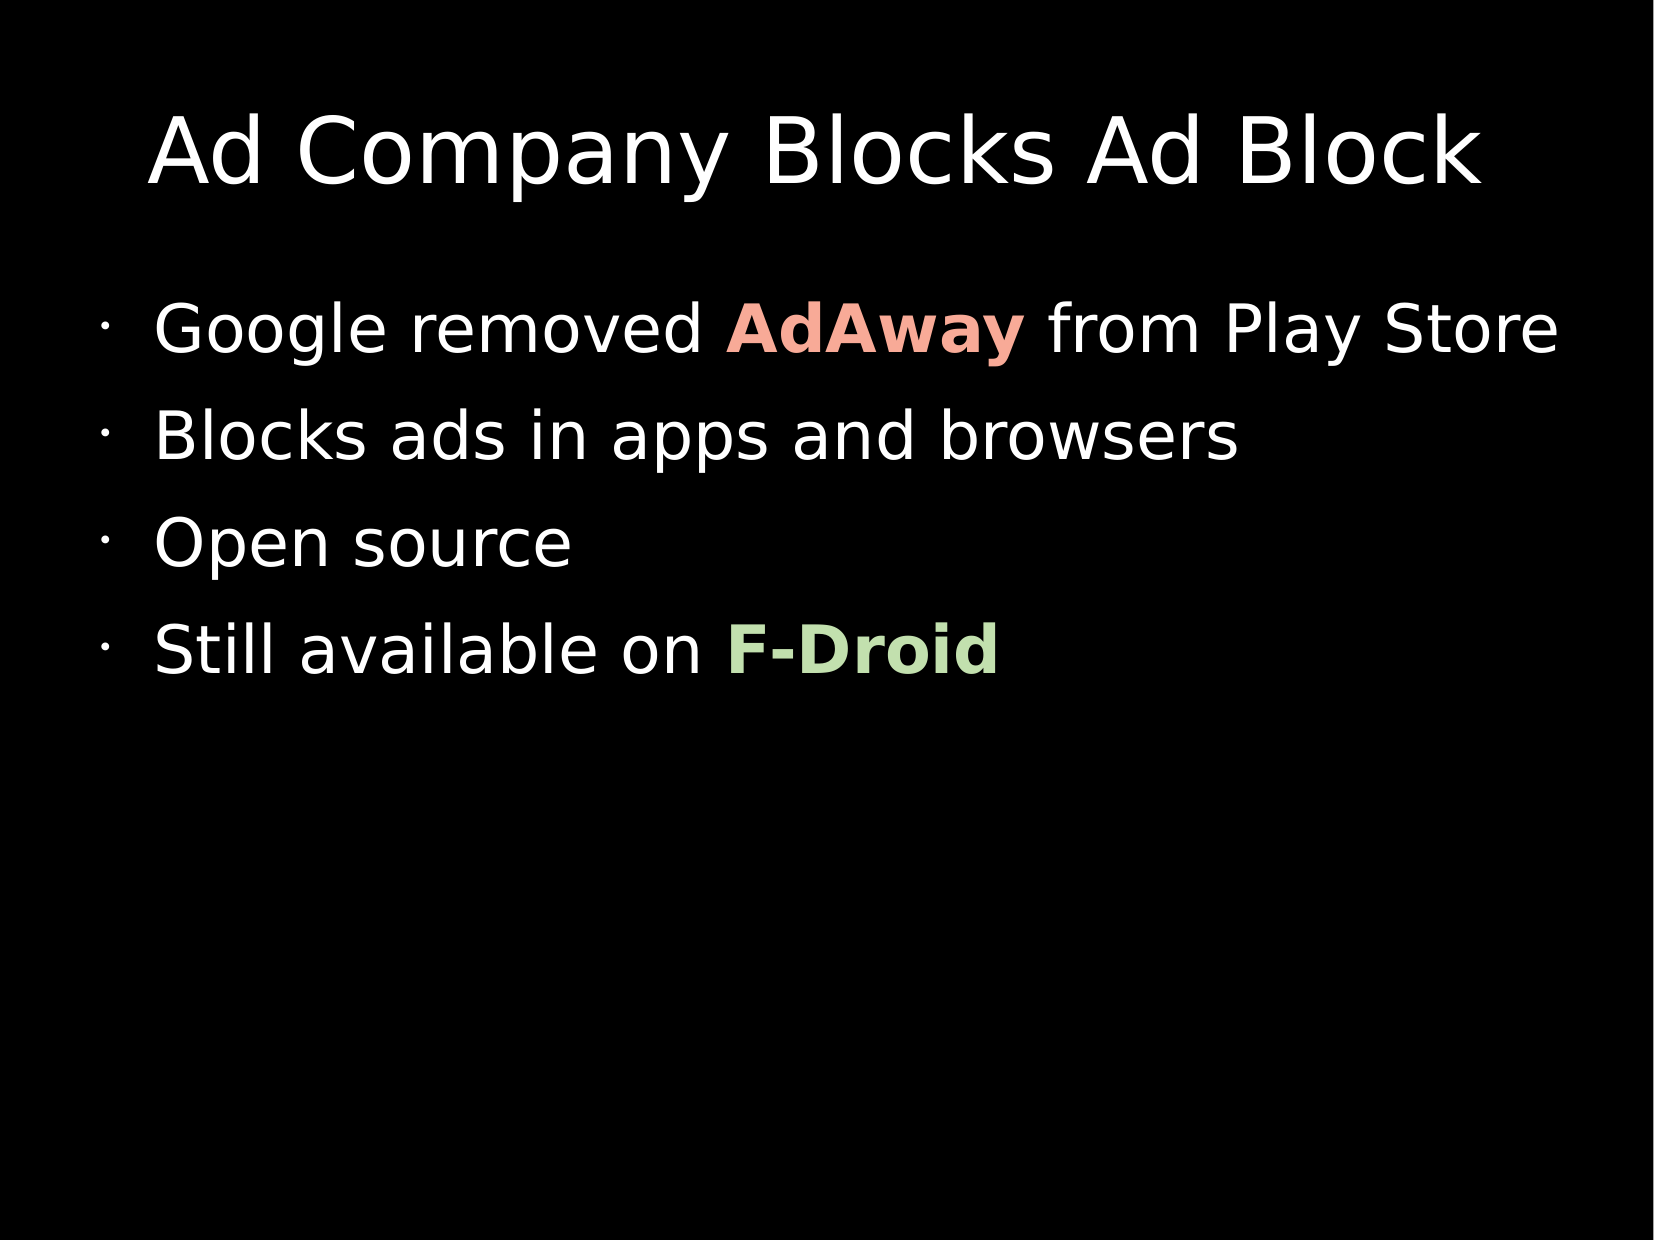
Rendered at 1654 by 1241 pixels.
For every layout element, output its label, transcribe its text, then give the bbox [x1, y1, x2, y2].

list Google removed AdAway from Play Store Blocks ads in apps and browsers Open source Still available on F-Droid [82, 290, 1606, 1010]
title Ad Company Blocks Ad Block [71, 47, 1561, 256]
